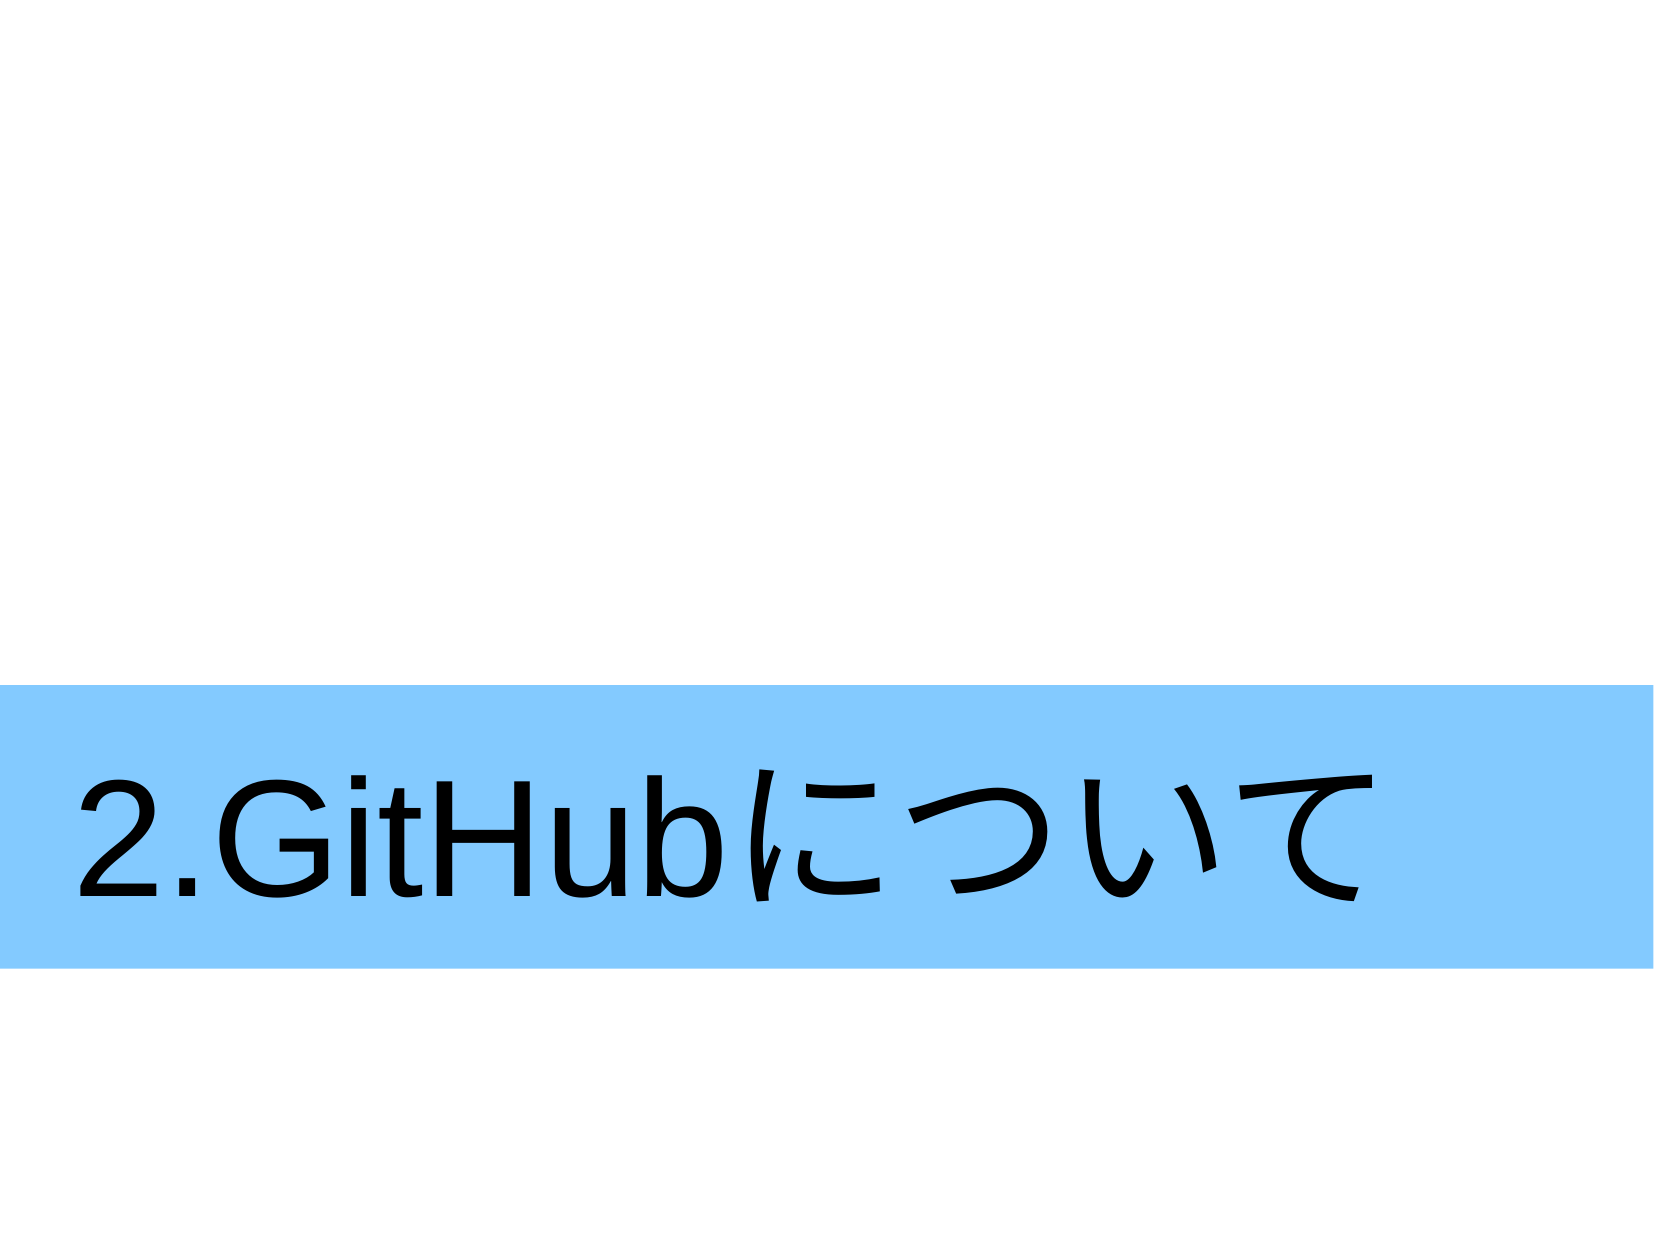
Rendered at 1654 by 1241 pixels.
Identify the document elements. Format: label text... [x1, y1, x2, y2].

text_box [0, 685, 1654, 969]
title 2.GitHubについて [35, 720, 1430, 928]
